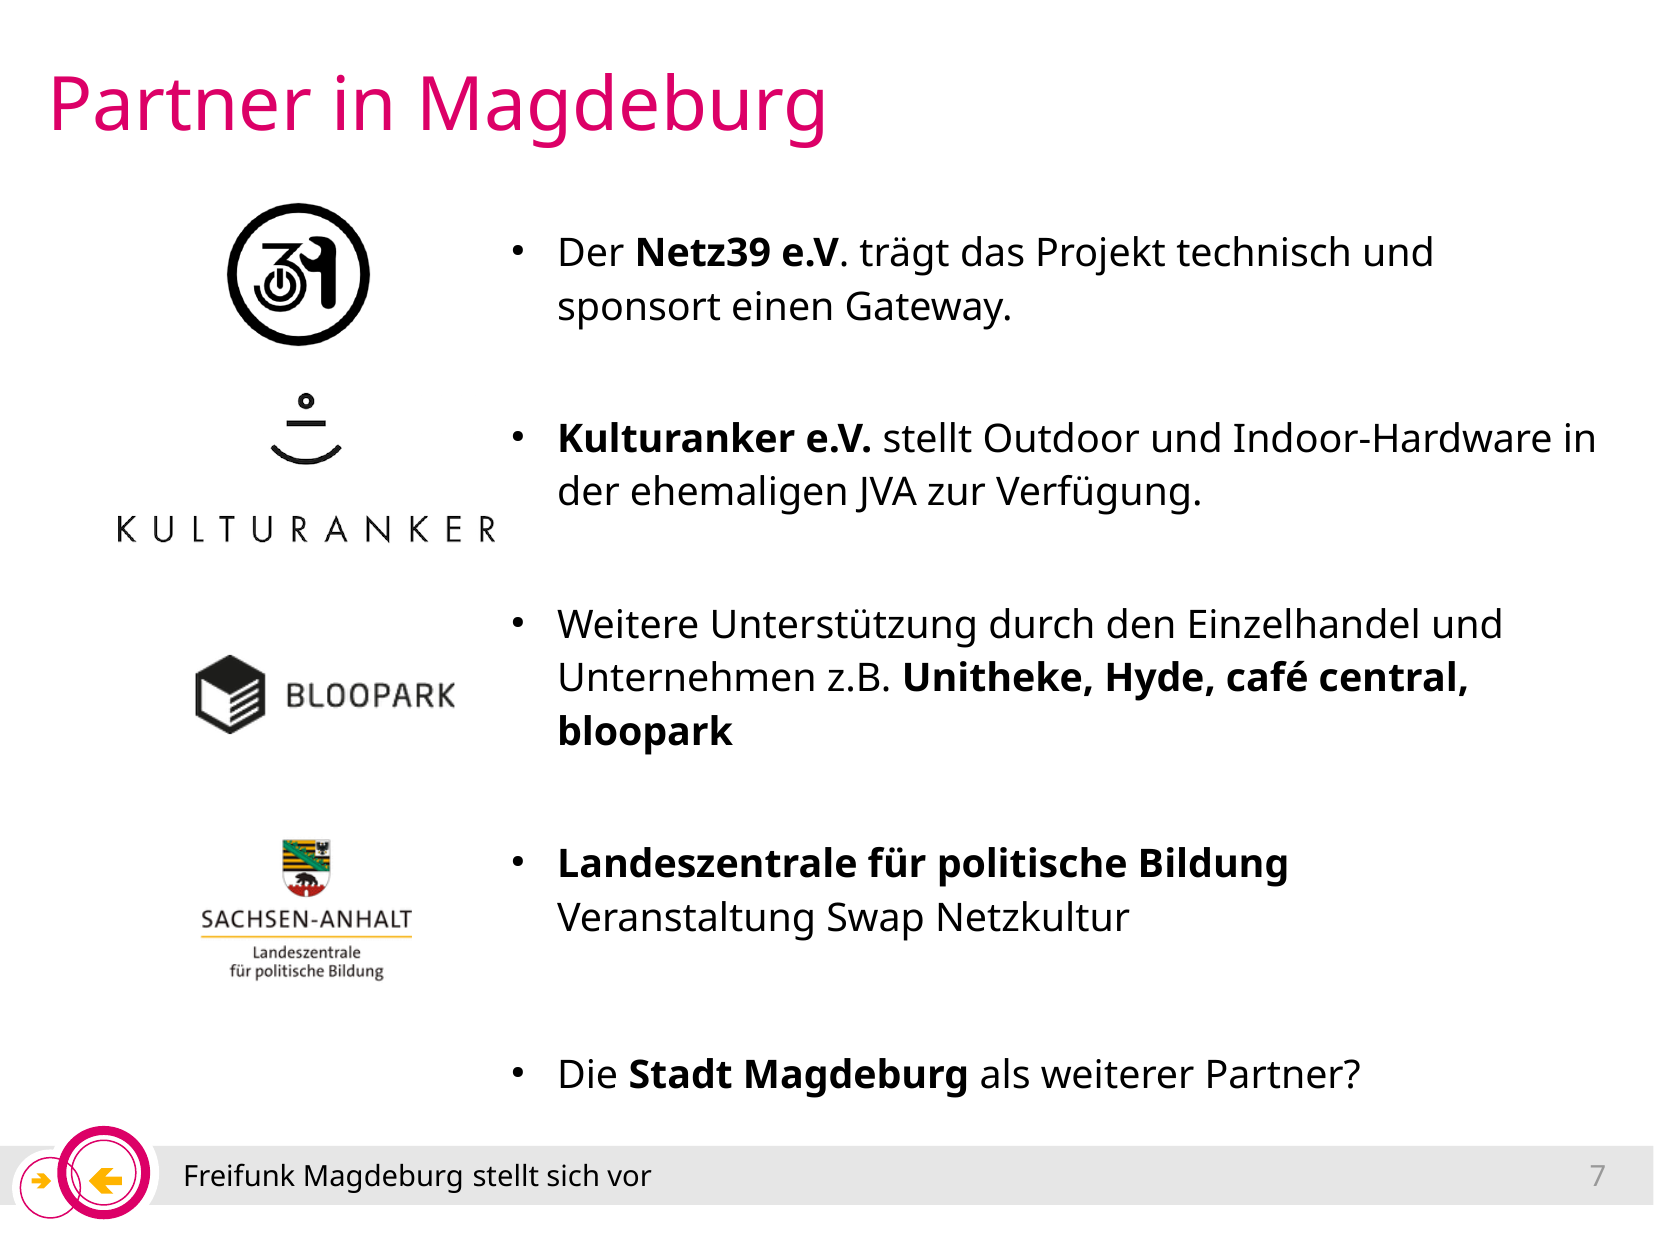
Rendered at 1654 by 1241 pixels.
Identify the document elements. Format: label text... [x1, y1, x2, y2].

picture [118, 392, 495, 544]
picture [188, 649, 461, 739]
list Der Netz39 e.V. trägt das Projekt technisch und sponsort einen Gateway. Kulturanker e.V. stellt Outdoor und Indoor-Hardware in der ehemaligen JVA zur Verfügung. Weitere Unterstützung durch den Einzelhandel und Unternehmen z.B. Unitheke, Hyde, café central, bloopark Landeszentrale für politische Bildung Veranstaltung Swap Netzkultur Die Stadt Magdeburg als weiterer Partner? [496, 224, 1607, 1111]
title Partner in Magdeburg [47, 45, 1607, 158]
picture [224, 200, 373, 349]
picture [200, 804, 412, 1016]
